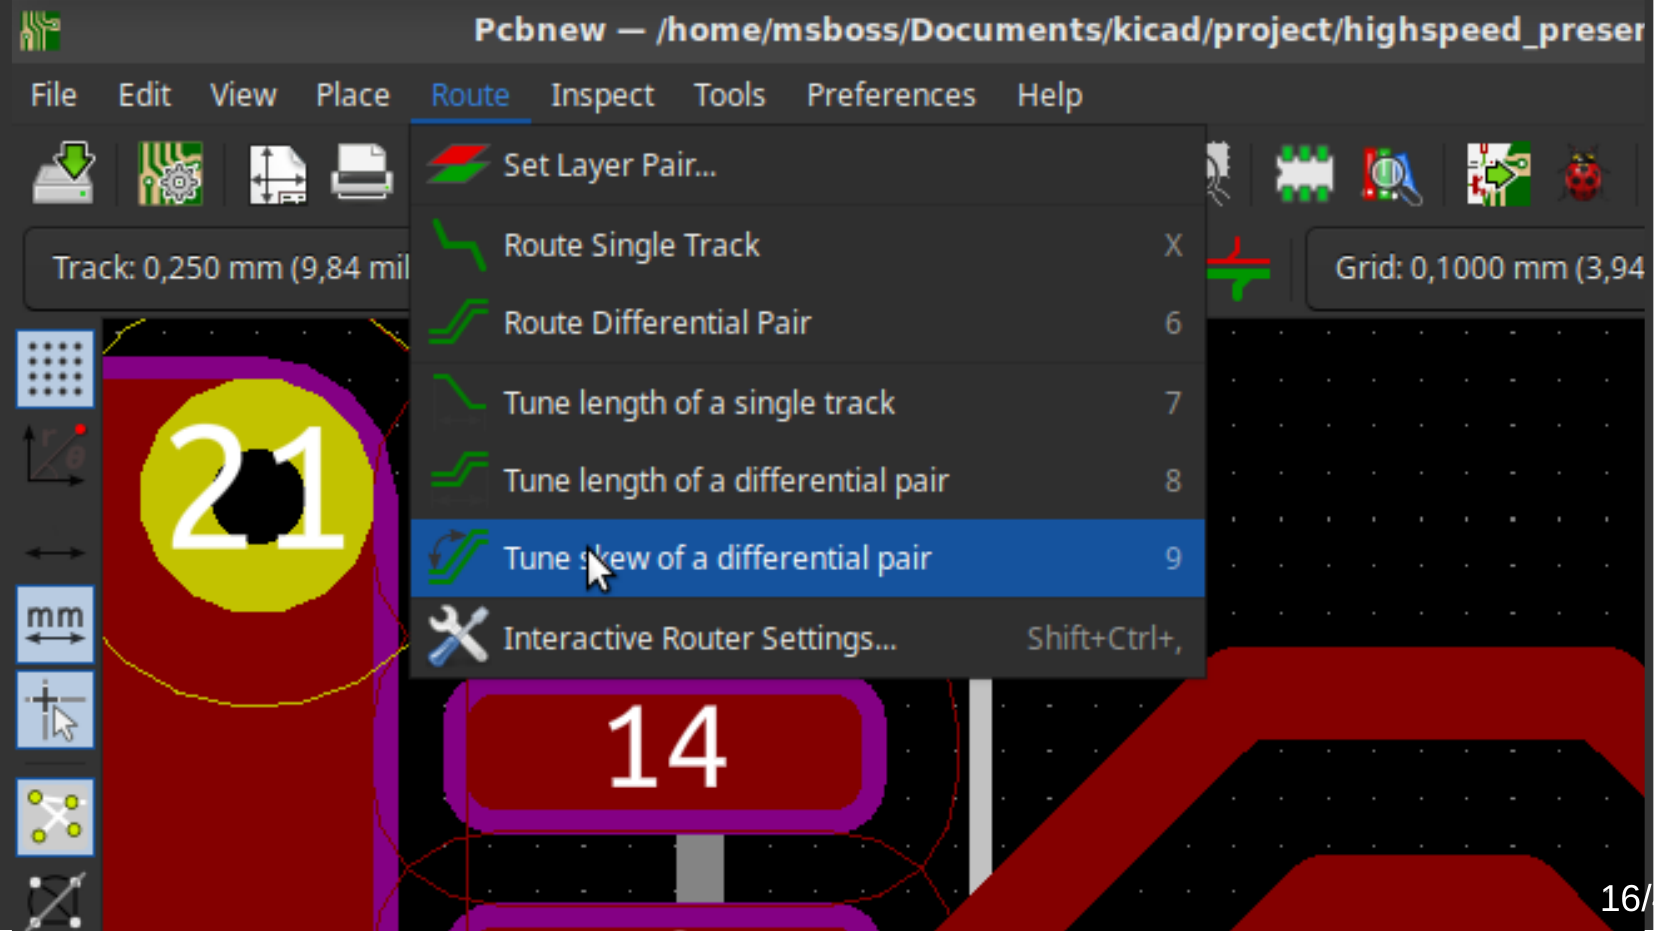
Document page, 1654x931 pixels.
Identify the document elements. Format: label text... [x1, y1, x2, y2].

text_box 1/46 [1515, 870, 1649, 927]
picture [11, 0, 1645, 931]
